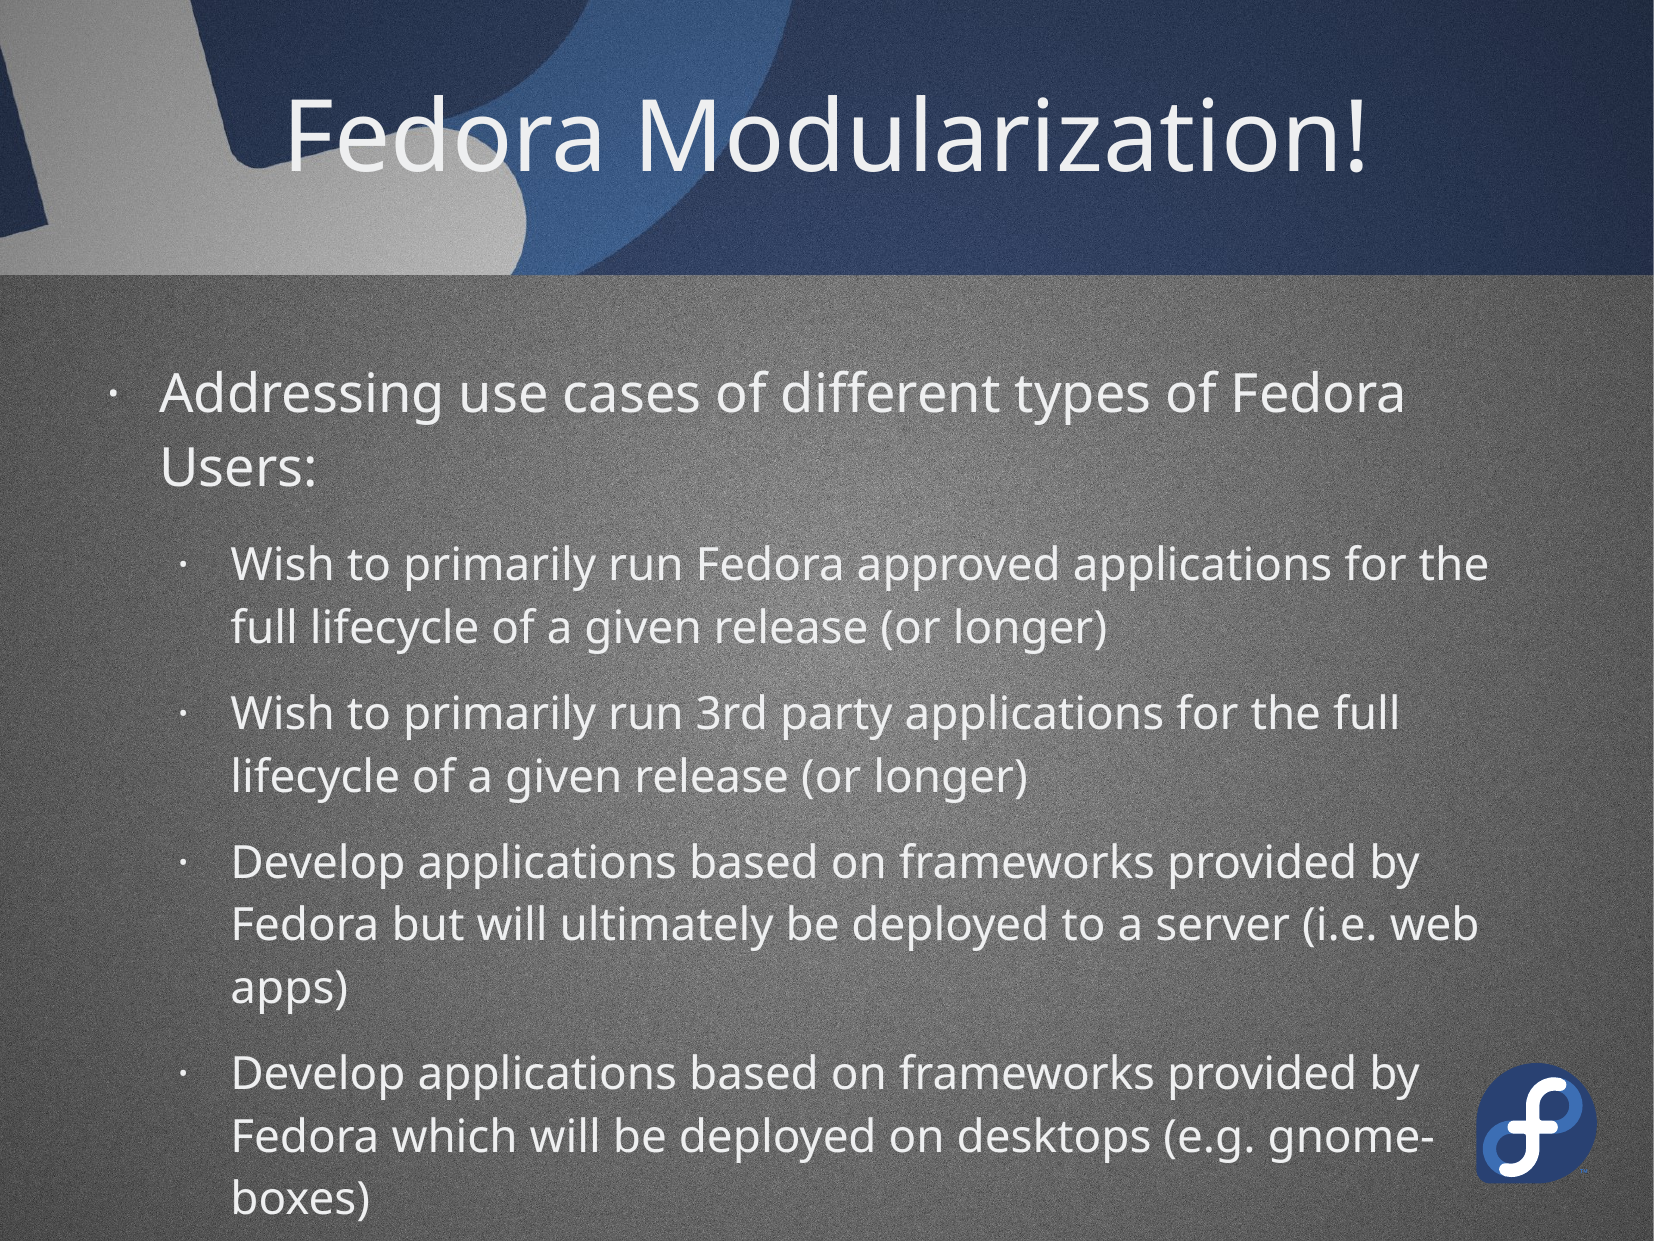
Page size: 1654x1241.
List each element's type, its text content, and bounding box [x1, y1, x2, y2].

list Addressing use cases of different types of Fedora Users: Wish to primarily run Fedora approved applications for the full lifecycle of a given release (or longer) Wish to primarily run 3rd party applications for the full lifecycle of a given release (or longer) Develop applications based on frameworks provided by Fedora but will ultimately be deployed to a server (i.e. web apps) Develop applications based on frameworks provided by Fedora which will be deployed on desktops (e.g. gnome-boxes) Develop components of Fedora itself or the frameworks Fedora provides (e.g. kernel, apache, python) [88, 354, 1565, 1241]
picture [0, 0, 1654, 1241]
title Fedora Modularization! [88, 29, 1565, 237]
